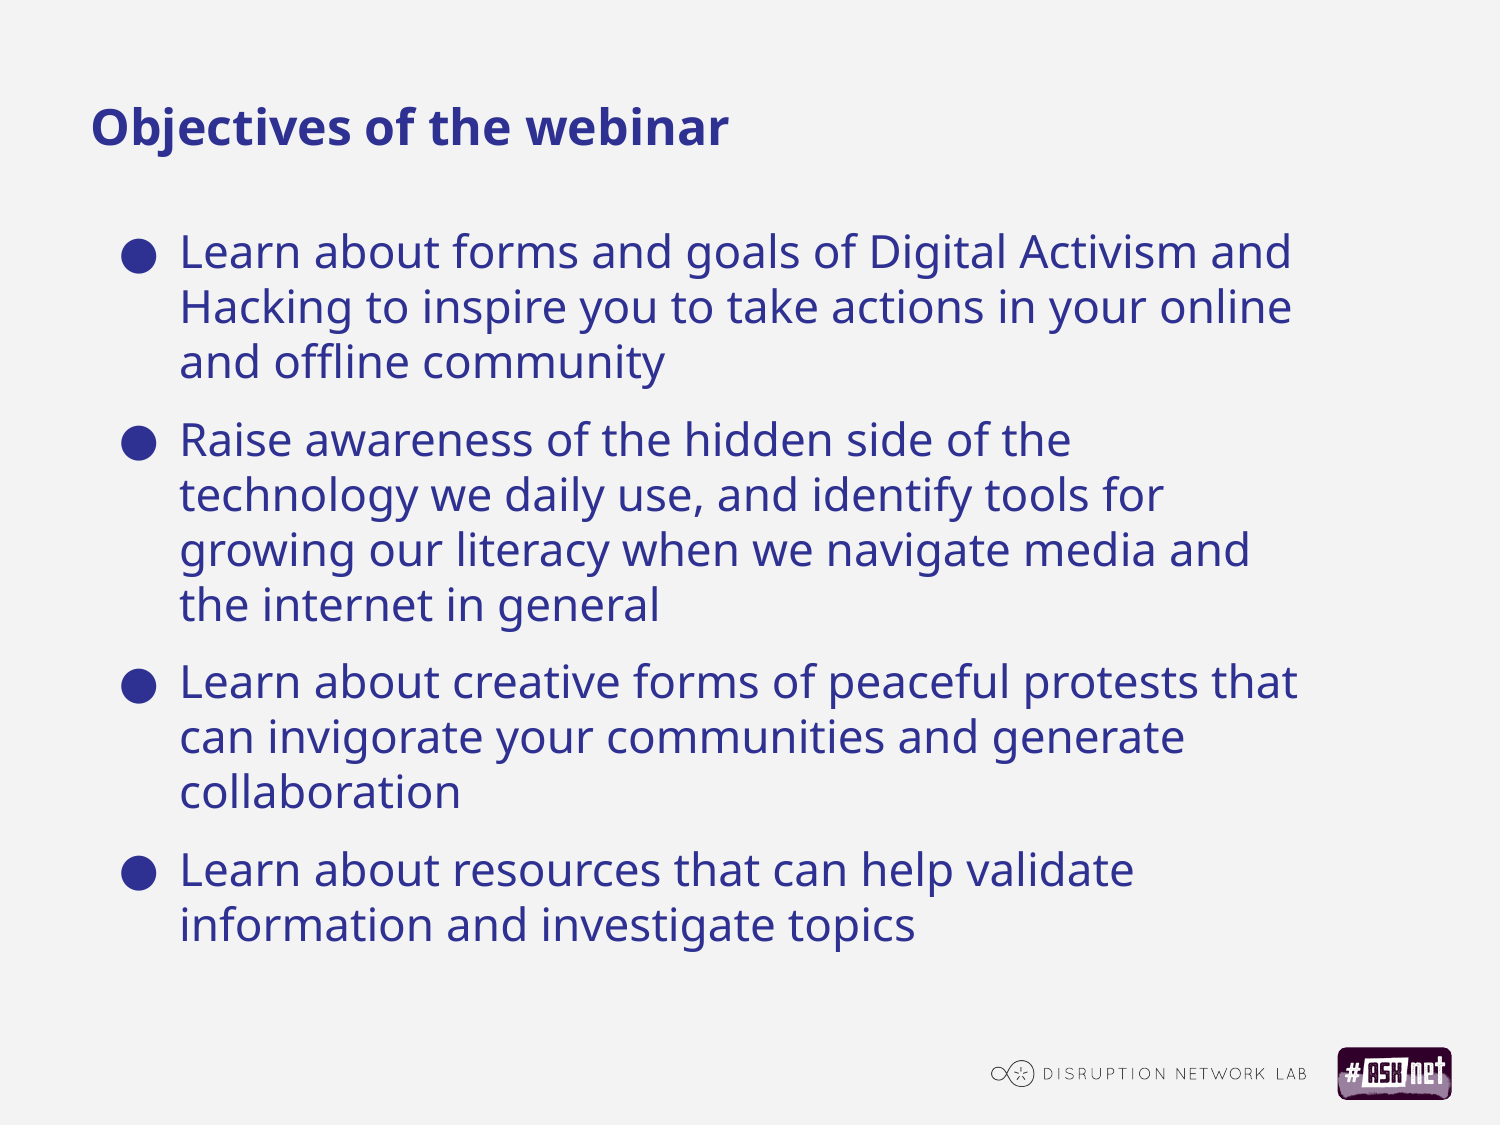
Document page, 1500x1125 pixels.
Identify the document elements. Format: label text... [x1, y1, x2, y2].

text_box Objectives of the webinar [75, 80, 1168, 144]
picture [991, 1060, 1306, 1087]
picture [1337, 1047, 1452, 1100]
text_box Learn about forms and goals of Digital Activism and Hacking to inspire you to take actions in your online and offline community Raise awareness of the hidden side of the technology we daily use, and identify tools for growing our literacy when we navigate media and the internet in general Learn about creative forms of peaceful protests that can invigorate your communities and generate collaboration Learn about resources that can help validate information and investigate topics [89, 208, 1333, 500]
